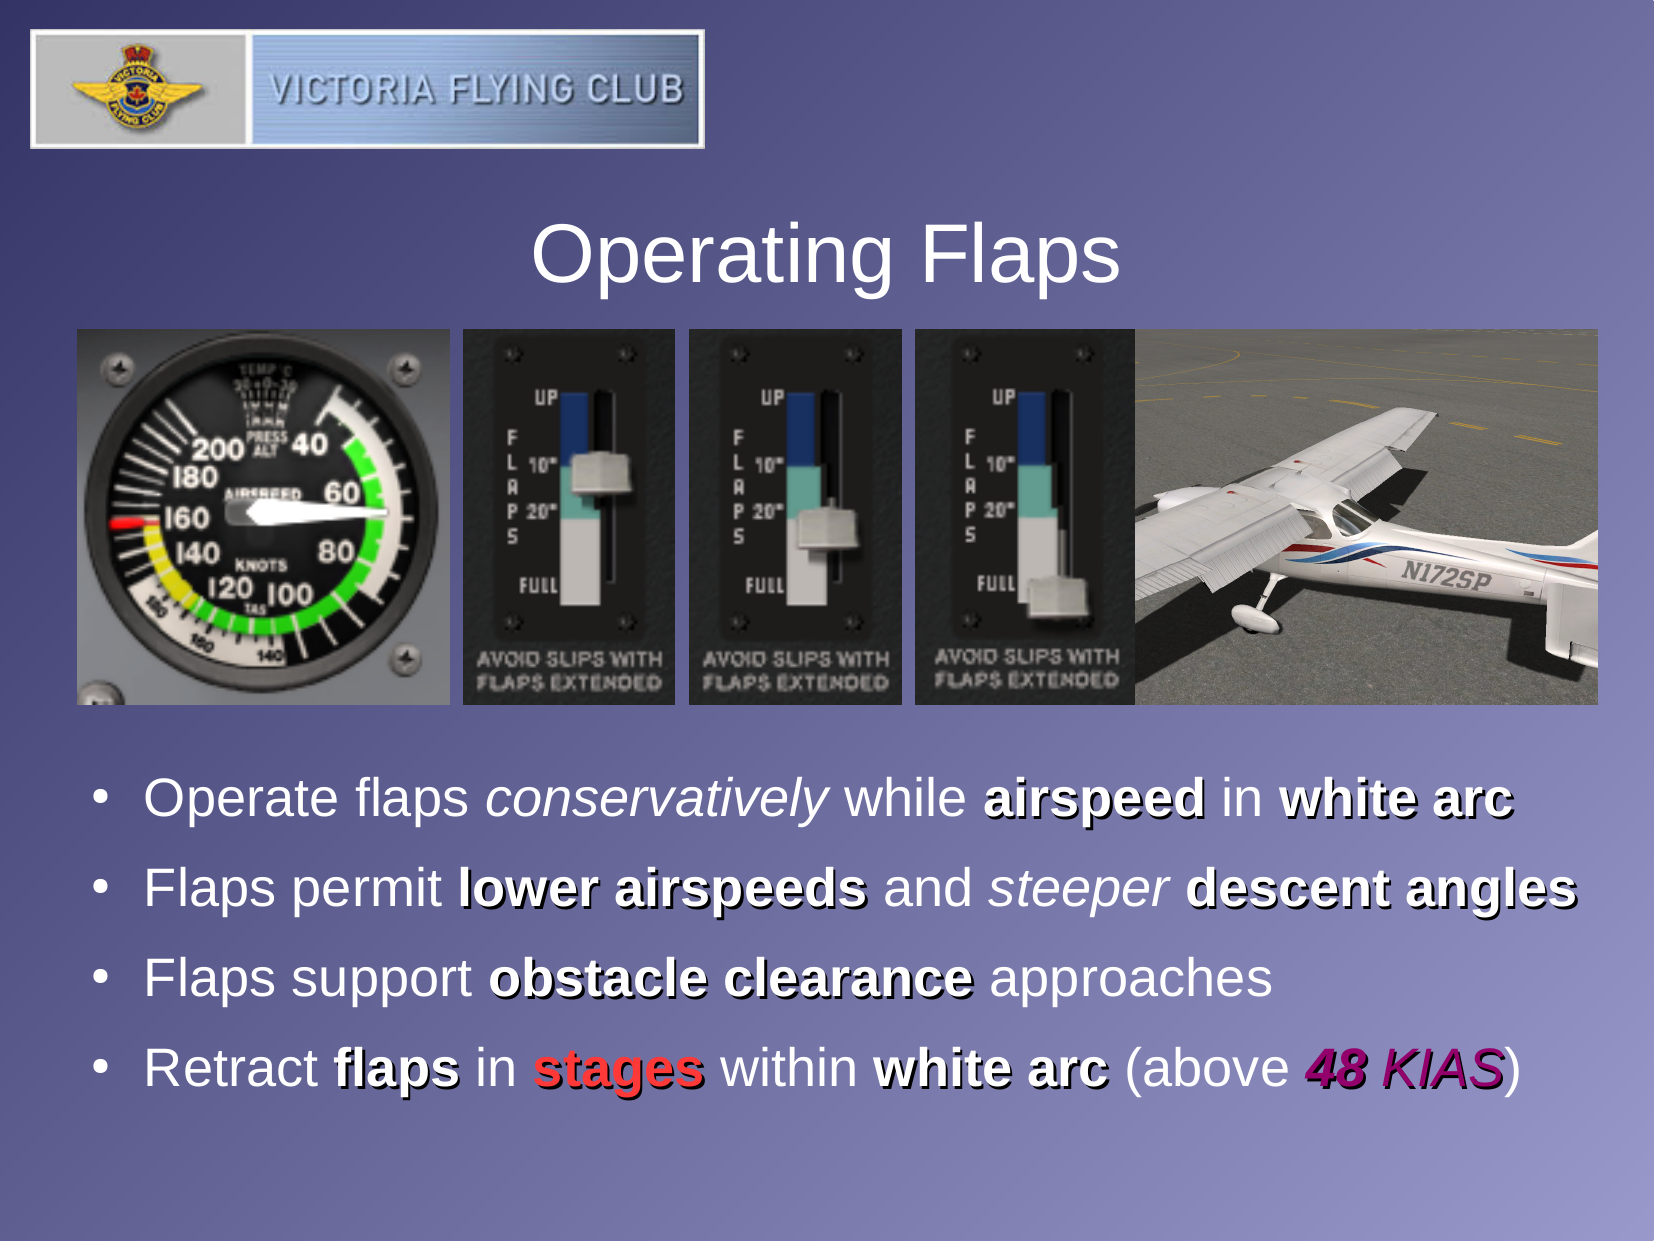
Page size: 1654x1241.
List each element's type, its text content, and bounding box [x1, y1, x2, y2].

title Operating Flaps [82, 149, 1571, 357]
picture [77, 329, 450, 705]
picture [30, 29, 705, 149]
picture [689, 329, 902, 705]
picture [915, 329, 1598, 705]
list Operate flaps conservatively while airspeed in white arc Flaps permit lower airspeeds and steeper descent angles Flaps support obstacle clearance approaches Retract flaps in stages within white arc (above 48 KIAS) [73, 767, 1581, 1218]
picture [463, 329, 675, 705]
